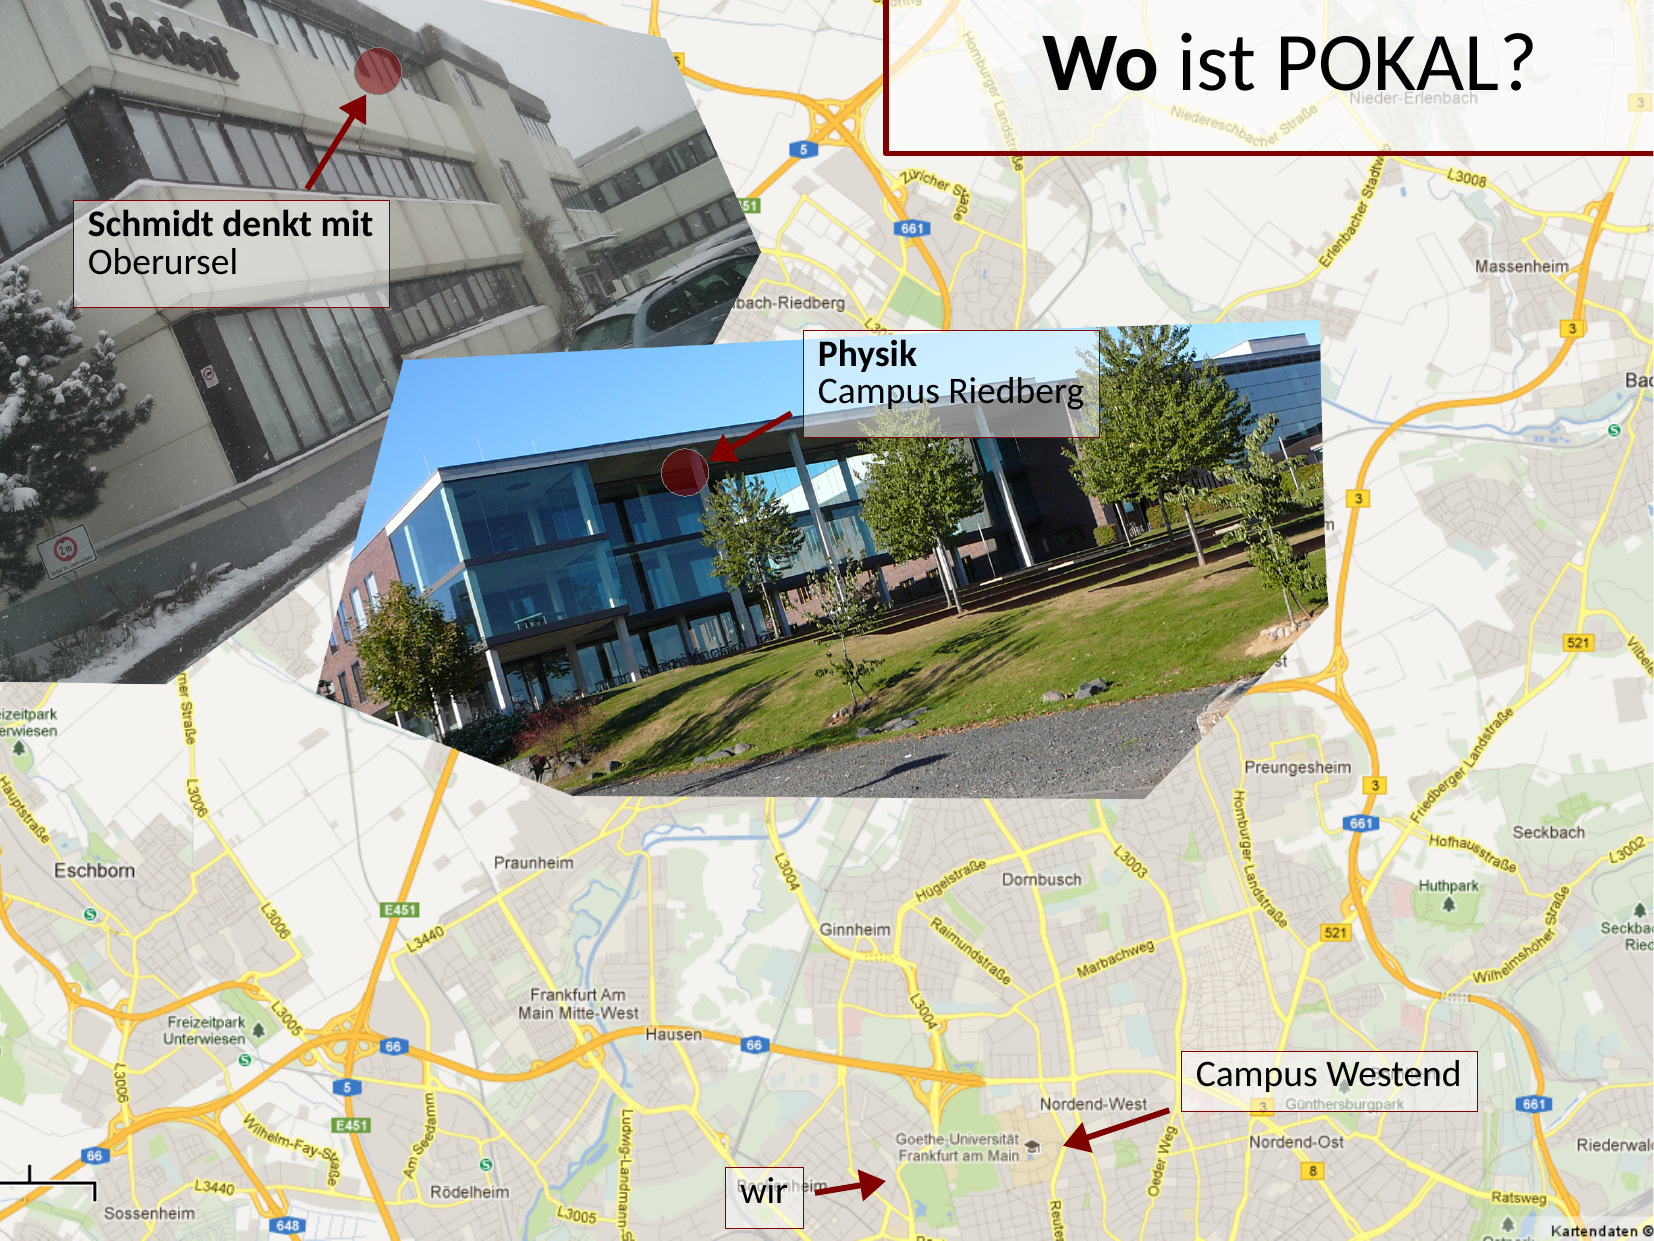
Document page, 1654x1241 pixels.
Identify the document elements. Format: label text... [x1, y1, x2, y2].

text_box Campus Westend [1181, 1051, 1477, 1112]
text_box wir [725, 1167, 804, 1229]
text_box Schmidt denkt mit Oberursel [73, 200, 390, 308]
picture [0, 0, 1654, 1241]
text_box [661, 448, 709, 497]
text_box Physik Campus Riedberg [803, 330, 1100, 438]
text_box [885, 0, 1654, 154]
text_box Wo ist POKAL? [962, 11, 1554, 129]
text_box [354, 47, 402, 95]
